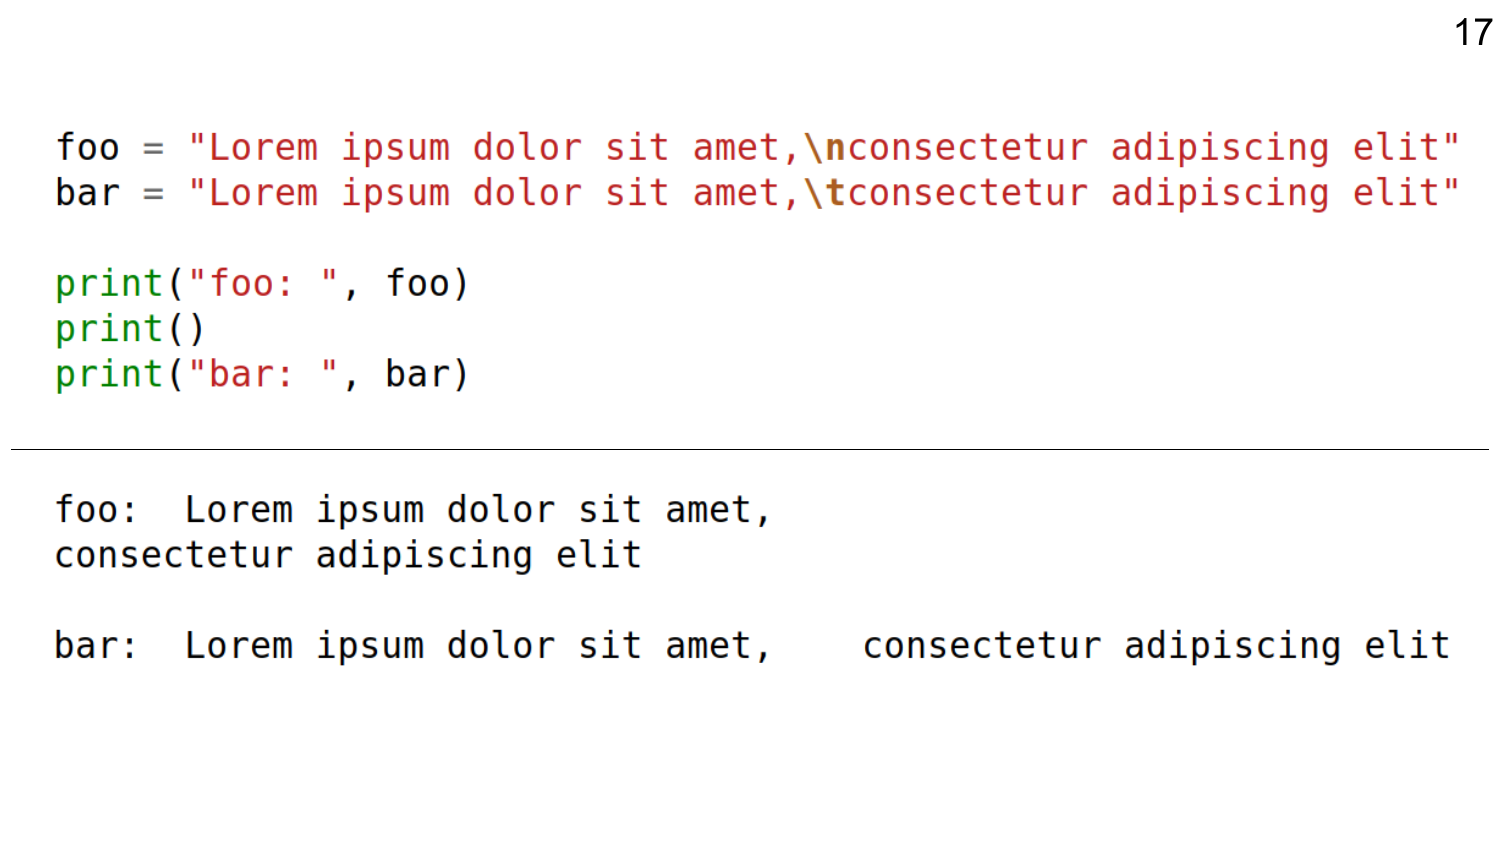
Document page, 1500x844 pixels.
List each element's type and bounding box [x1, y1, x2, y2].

picture [47, 483, 1460, 674]
picture [47, 122, 1476, 401]
